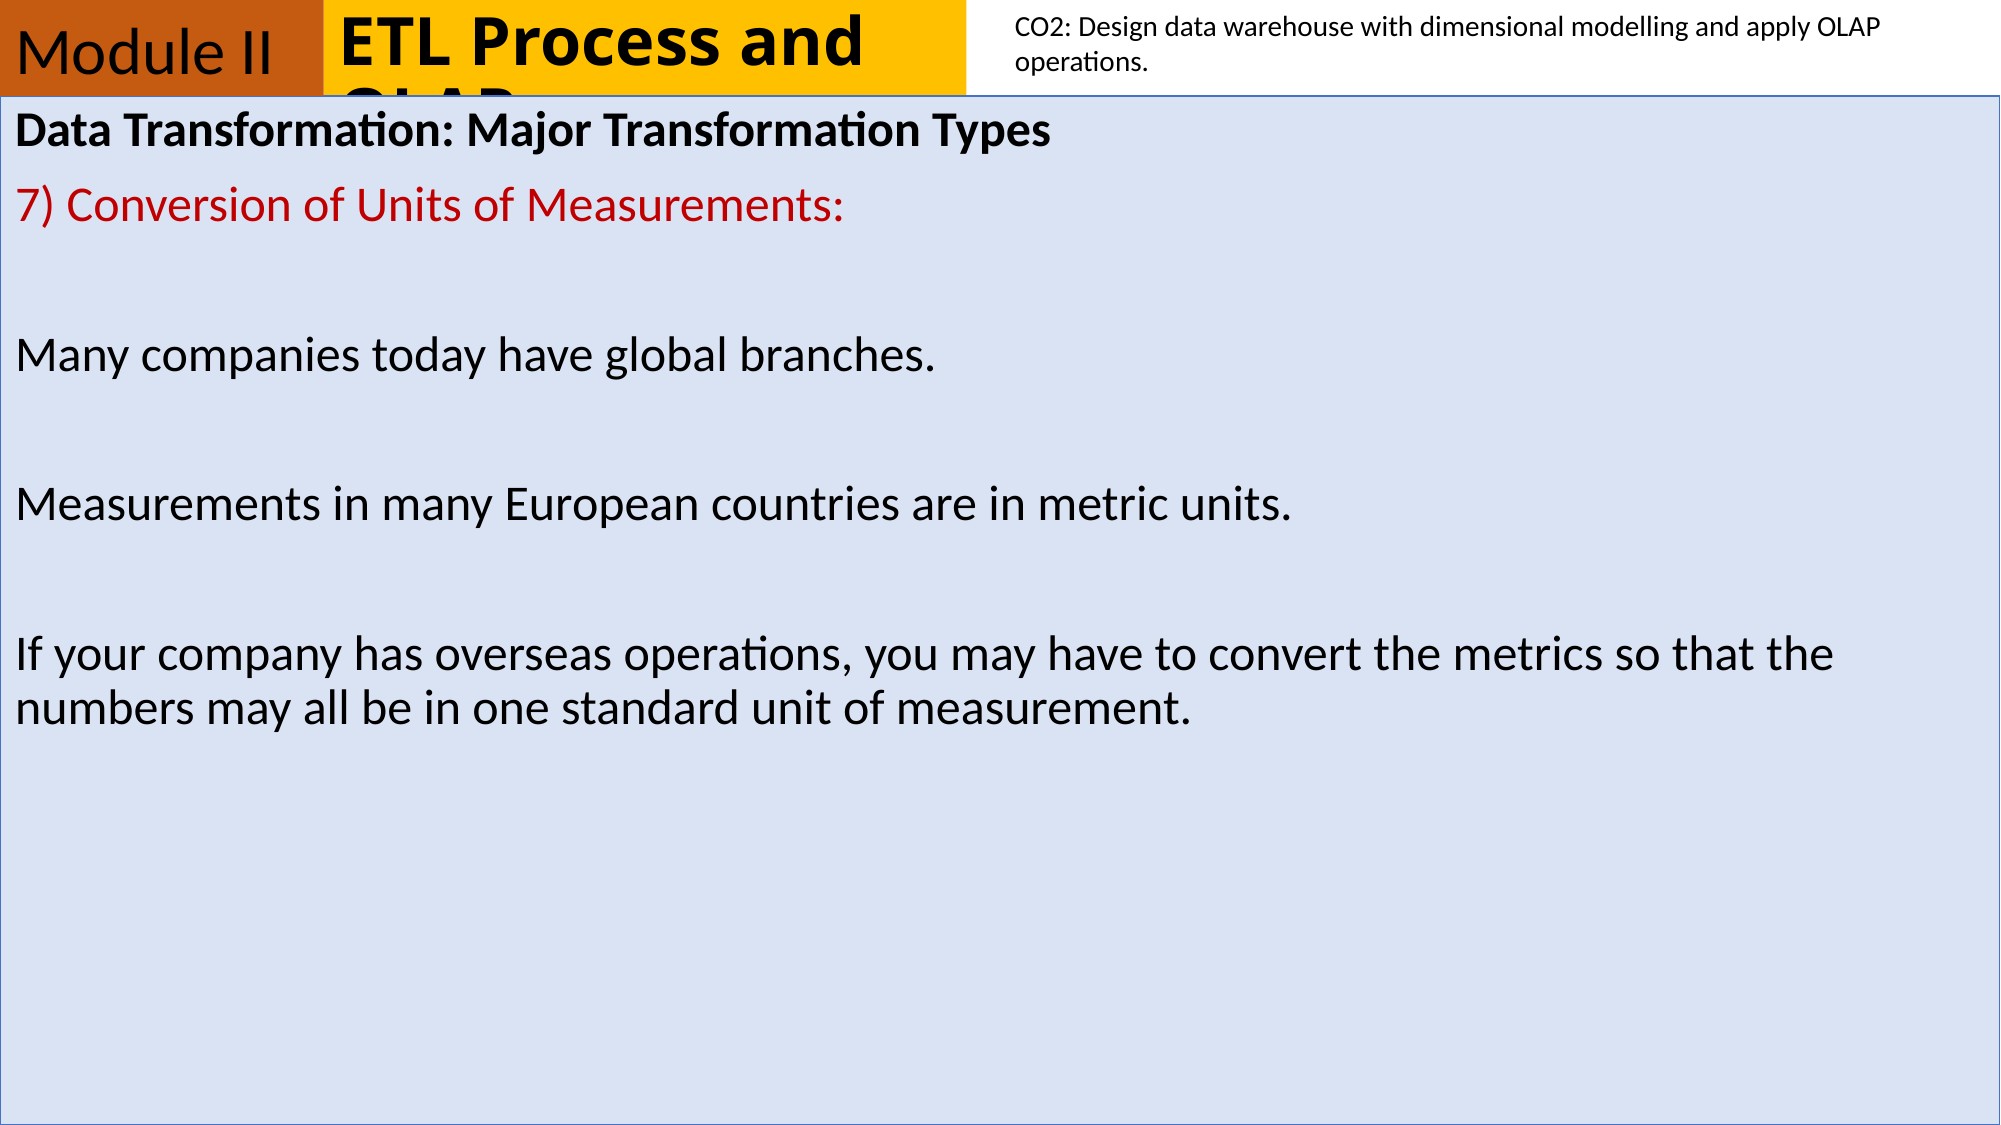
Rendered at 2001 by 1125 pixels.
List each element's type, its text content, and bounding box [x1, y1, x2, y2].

text_box Module II [0, 0, 324, 96]
subtitle Data Transformation: Major Transformation Types 7) Conversion of Units of Measurements: Many companies today have global branches. Measurements in many European countries are in metric units. If your company has overseas operations, you may have to convert the metrics so that the numbers may all be in one standard unit of measurement. [0, 95, 2000, 1125]
text_box CO2: Design data warehouse with dimensional modelling and apply OLAP operations. [999, 0, 2000, 122]
title ETL Process and OLAP: [324, 0, 967, 95]
